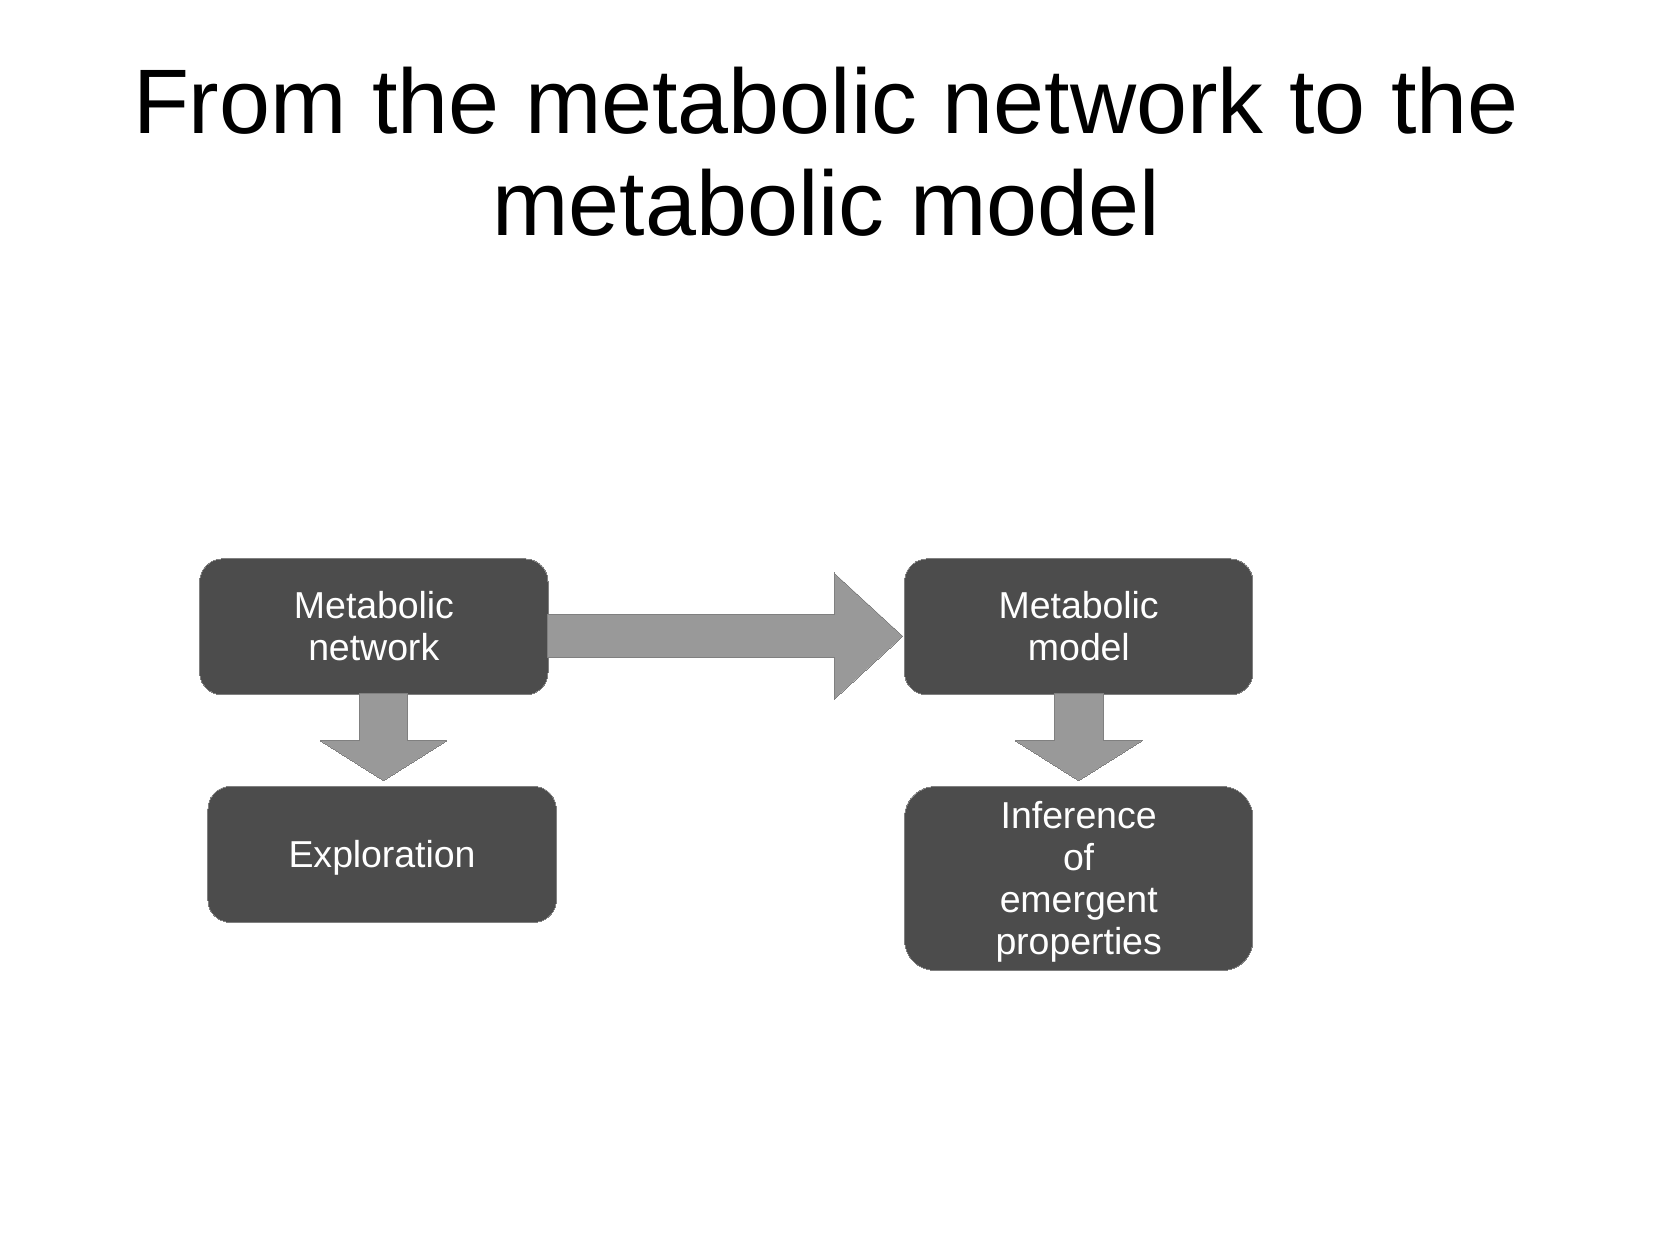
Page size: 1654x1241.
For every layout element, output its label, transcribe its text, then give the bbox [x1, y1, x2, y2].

text_box [1015, 693, 1143, 781]
text_box [320, 693, 447, 781]
text_box Inference of emergent properties [904, 786, 1253, 971]
text_box Metabolic network [199, 558, 549, 695]
text_box [547, 572, 903, 700]
title From the metabolic network to the metabolic model [82, 49, 1571, 257]
text_box Metabolic model [904, 558, 1253, 695]
text_box Exploration [207, 786, 557, 923]
